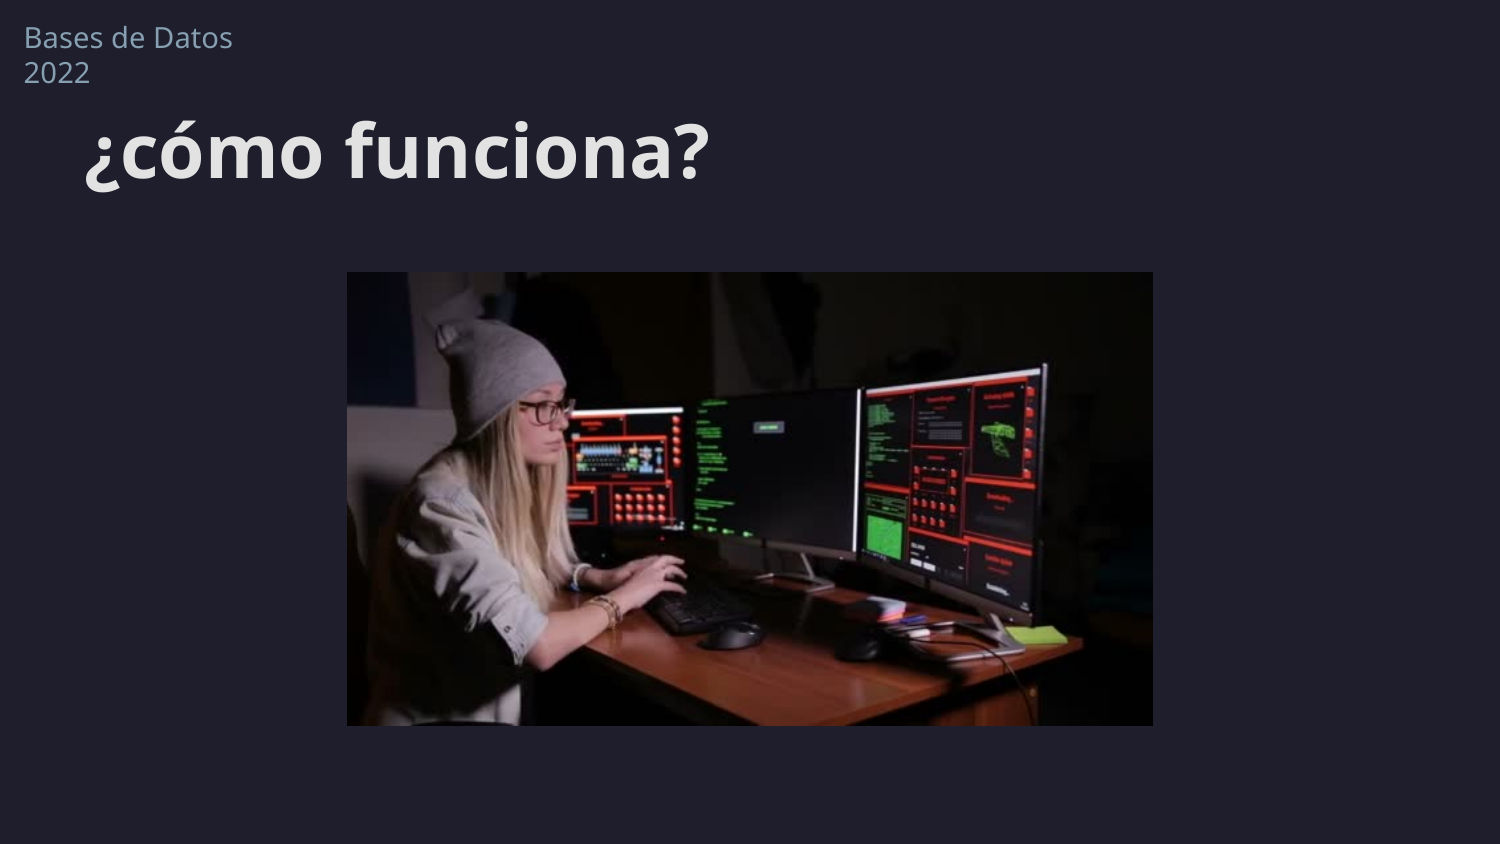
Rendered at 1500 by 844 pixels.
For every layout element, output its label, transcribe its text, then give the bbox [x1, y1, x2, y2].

picture [347, 272, 1153, 726]
title ¿cómo funciona? [69, 88, 1431, 342]
